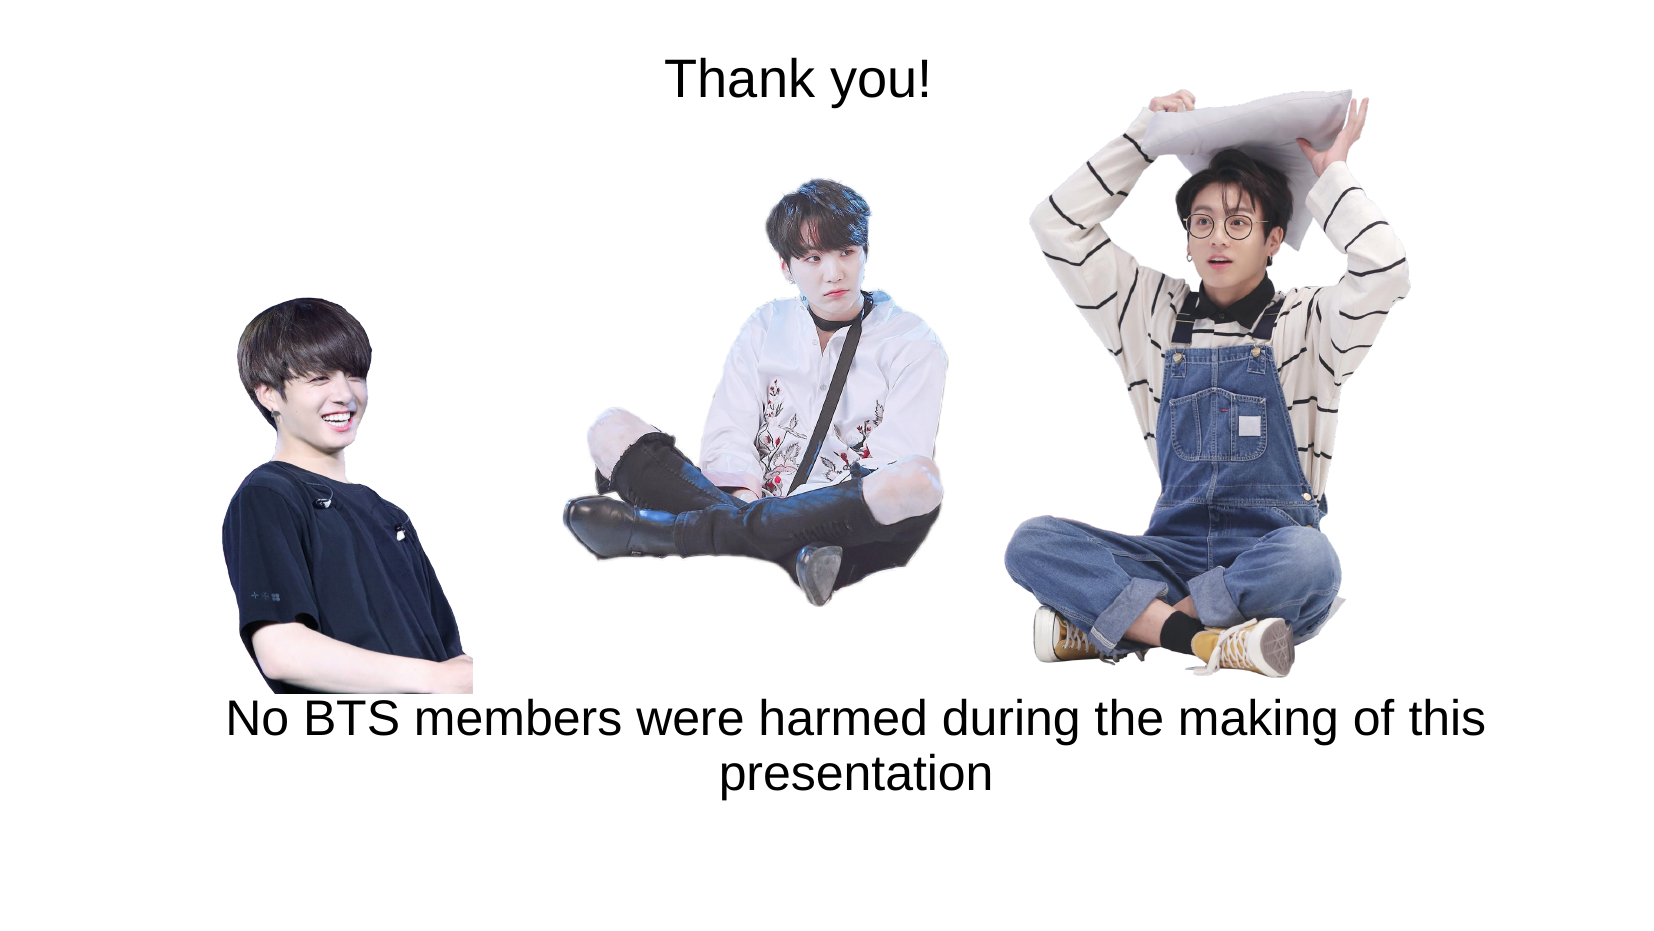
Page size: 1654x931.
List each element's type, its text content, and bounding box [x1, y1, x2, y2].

list No BTS members were harmed during the making of this presentation [76, 689, 1565, 857]
picture [561, 177, 949, 607]
picture [1003, 88, 1411, 678]
picture [206, 295, 473, 694]
text_box Thank you! [649, 41, 963, 178]
